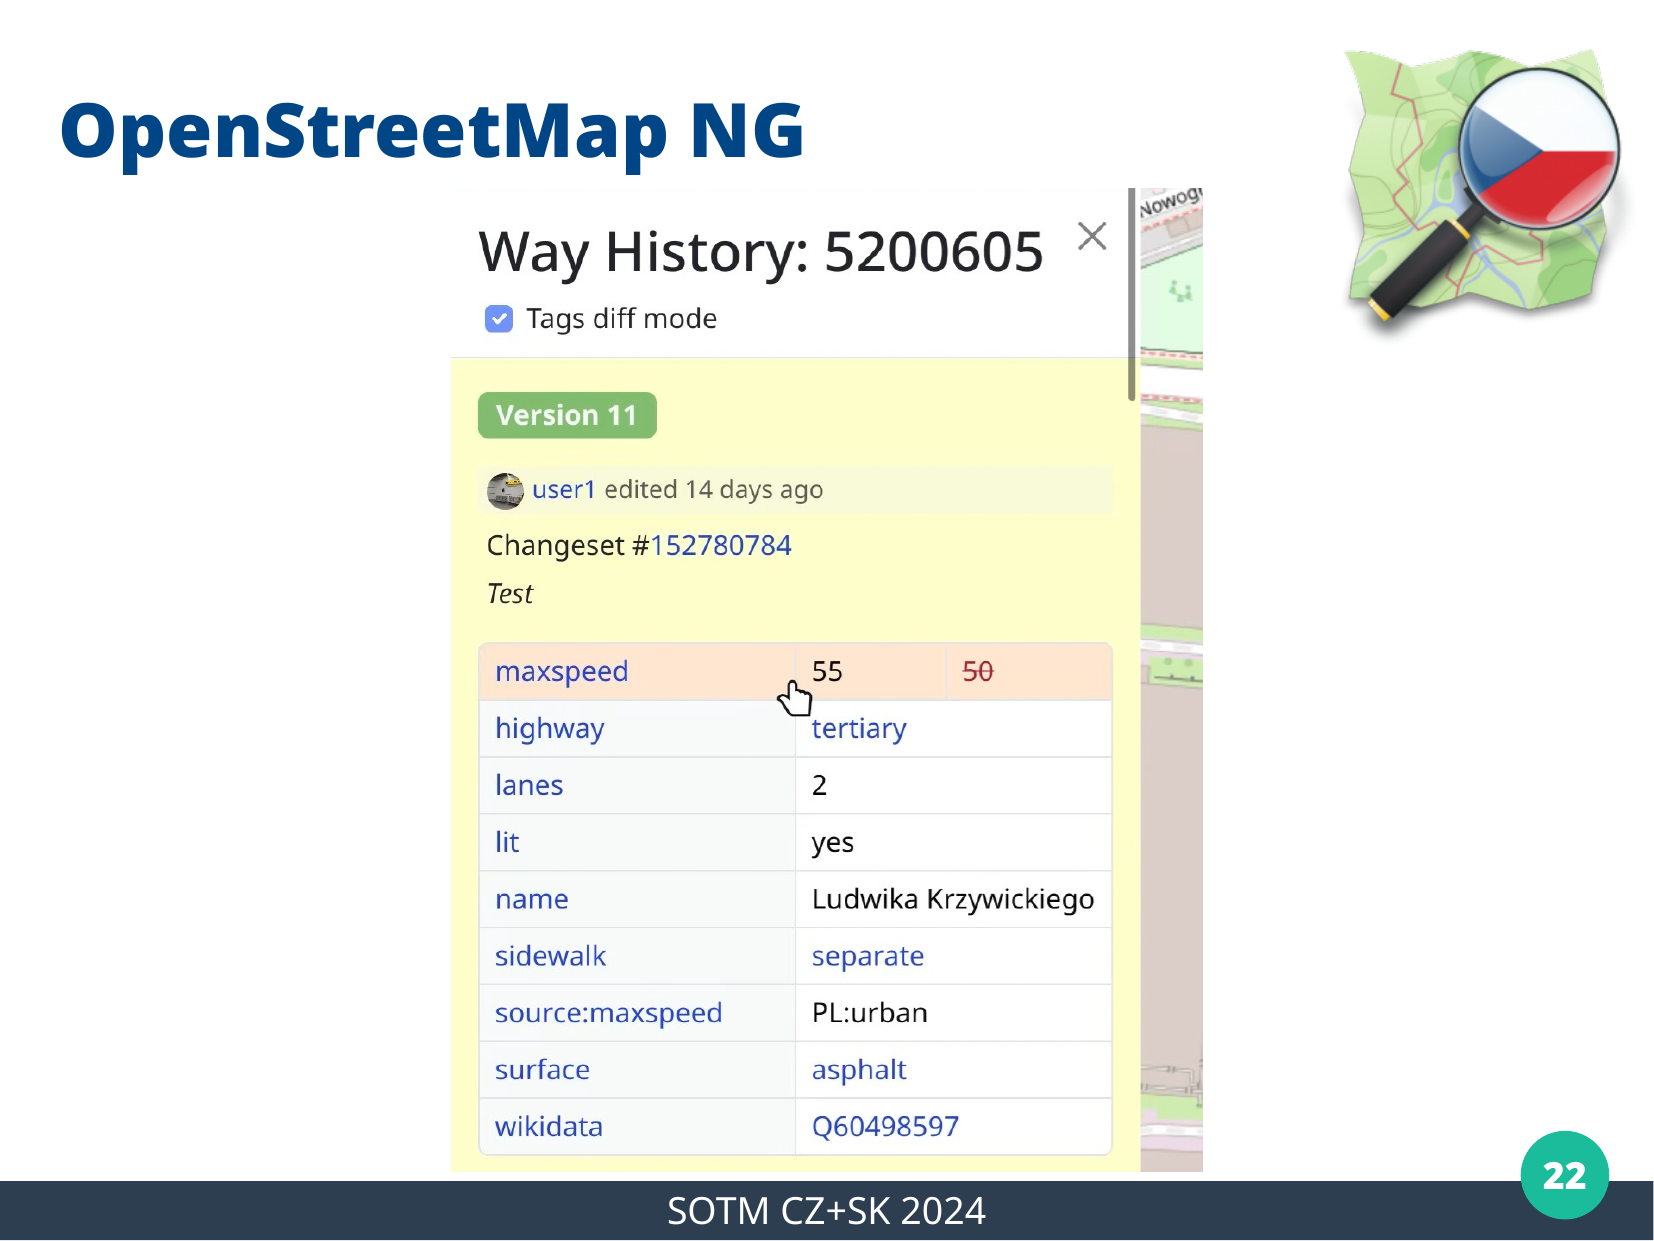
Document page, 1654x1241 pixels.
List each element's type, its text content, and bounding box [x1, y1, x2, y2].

picture [451, 188, 1203, 1172]
title OpenStreetMap NG [59, 49, 1347, 207]
picture [1334, 49, 1635, 350]
